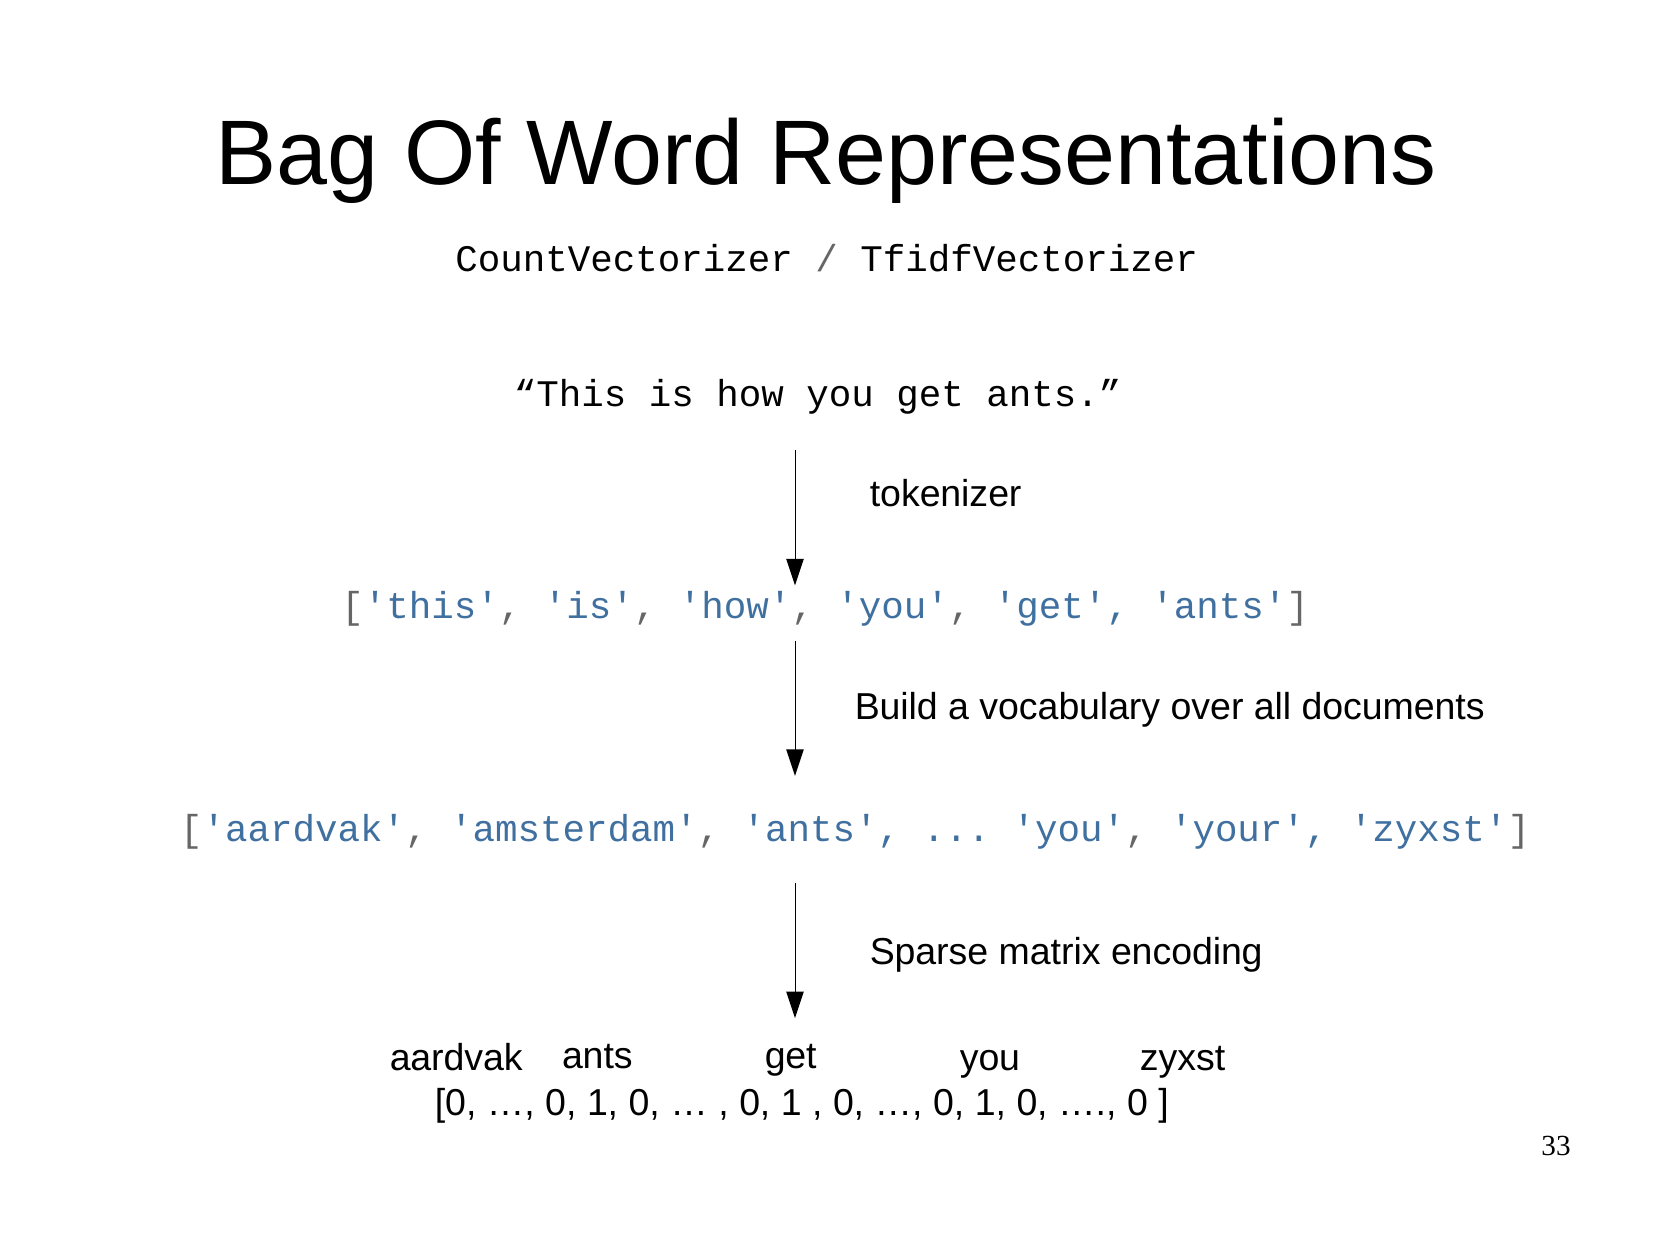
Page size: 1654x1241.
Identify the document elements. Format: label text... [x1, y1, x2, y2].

text_box “This is how you get ants.” [465, 375, 1171, 419]
text_box ['aardvak', 'amsterdam', 'ants', ... 'you', 'your', 'zyxst'] [165, 810, 1546, 896]
text_box get [750, 1027, 871, 1113]
text_box tokenizer [855, 465, 1111, 523]
text_box aardvak [375, 1028, 541, 1086]
text_box zyxst [1125, 1028, 1261, 1086]
title Bag Of Word Representations [82, 49, 1571, 257]
text_box ants [547, 1027, 698, 1088]
text_box [0, …, 0, 1, 0, … , 0, 1 , 0, …, 0, 1, 0, …., 0 ] [420, 1073, 1186, 1131]
text_box Sparse matrix encoding [855, 896, 1321, 980]
text_box ['this', 'is', 'how', 'you', 'get', 'ants'] [315, 587, 1336, 631]
text_box you [945, 1028, 1125, 1086]
text_box Build a vocabulary over all documents [840, 678, 1546, 777]
text_box CountVectorizer / TfidfVectorizer [455, 240, 1199, 283]
